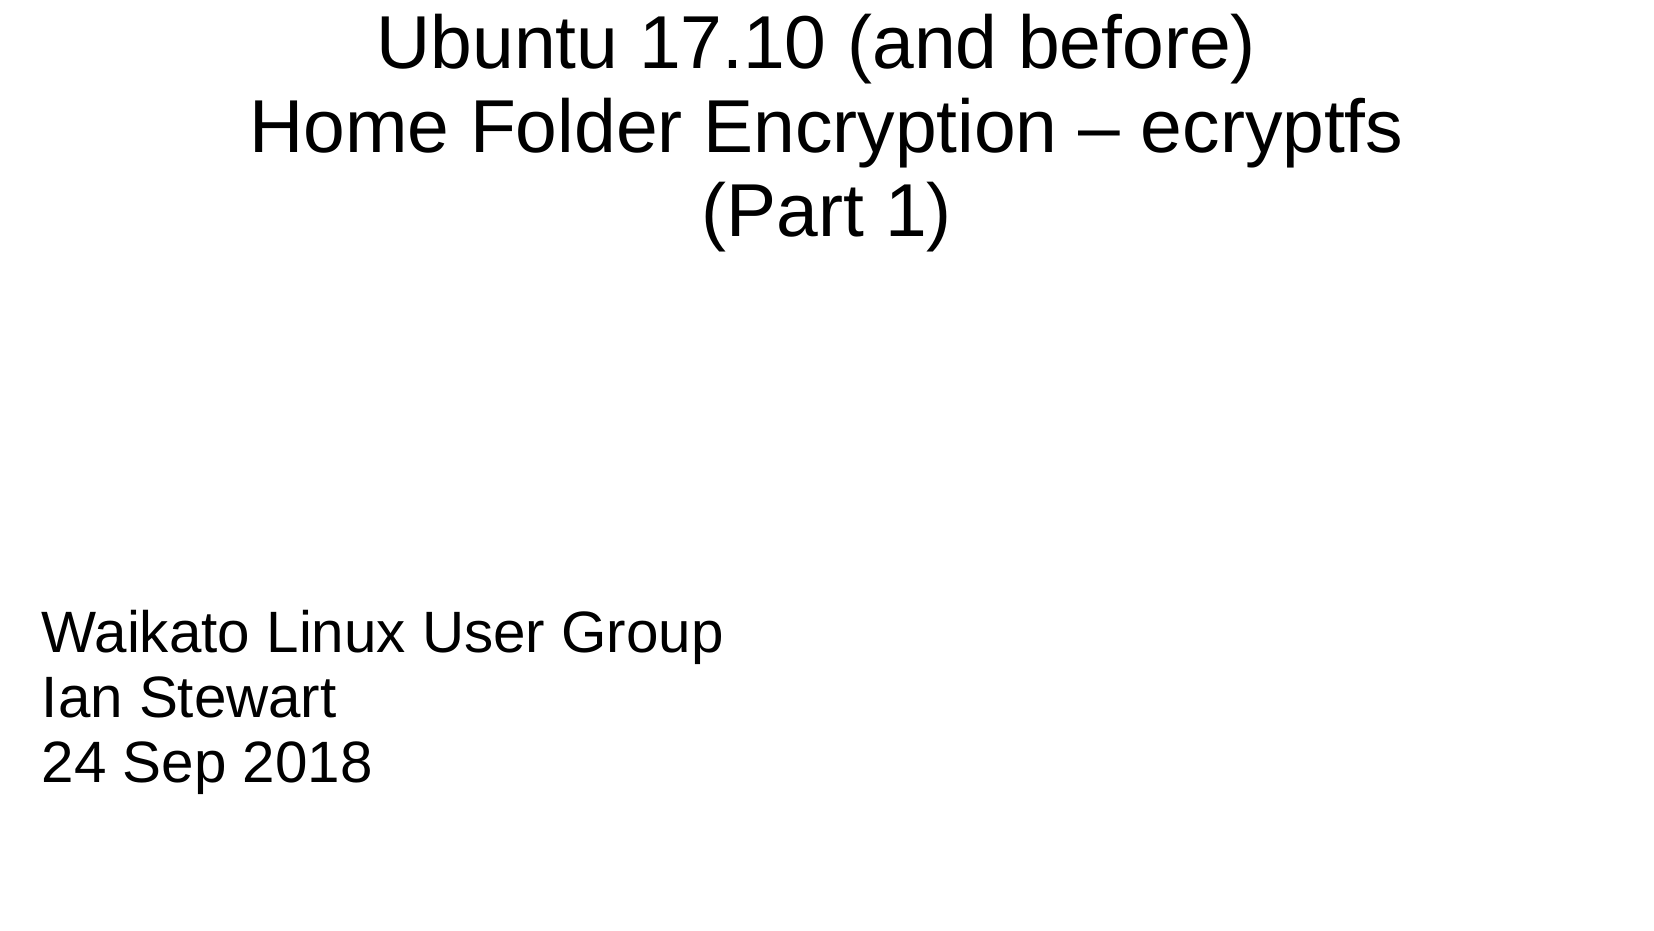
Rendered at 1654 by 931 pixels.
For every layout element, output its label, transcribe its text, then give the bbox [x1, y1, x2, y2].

title Ubuntu 17.10 (and before) Home Folder Encryption – ecryptfs (Part 1) [0, 0, 1654, 252]
subtitle Waikato Linux User Group Ian Stewart 24 Sep 2018 [41, 555, 1531, 841]
